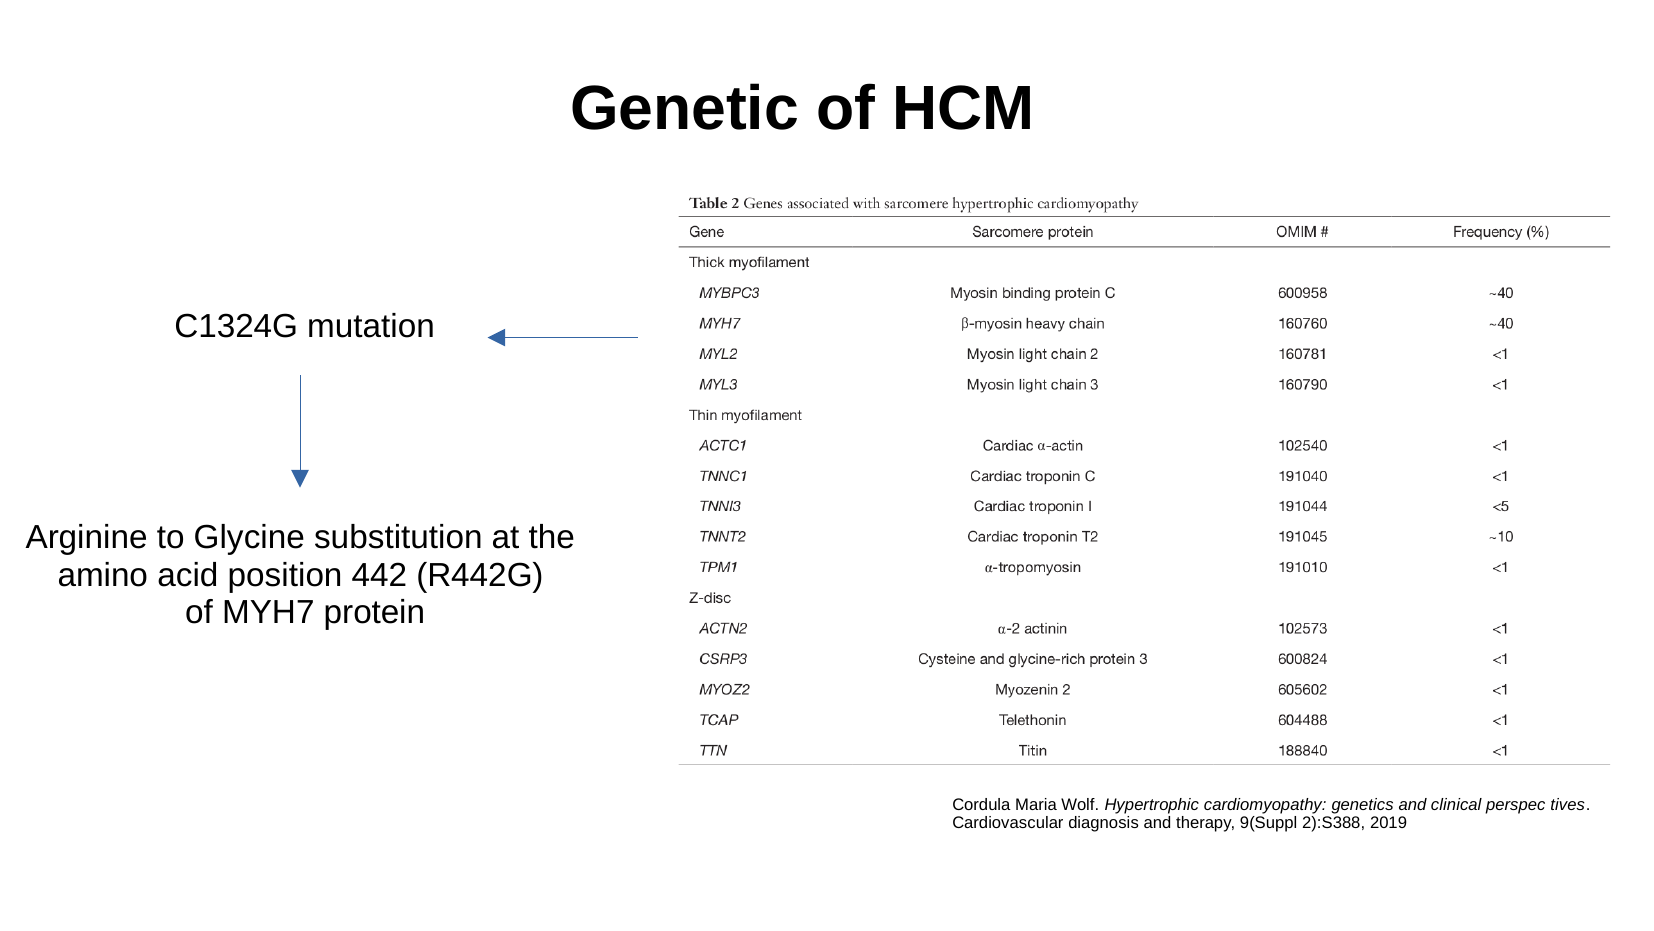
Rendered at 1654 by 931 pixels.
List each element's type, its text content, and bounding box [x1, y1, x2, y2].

text_box C1324G mutation [159, 300, 451, 352]
text_box Genetic of HCM [555, 65, 1051, 151]
text_box Arginine to Glycine substitution at the amino acid position 442 (R442G) of MYH7 protein [10, 511, 601, 638]
text_box Cordula Maria Wolf. Hypertrophic cardiomyopathy: genetics and clinical perspec tives. Cardiovascular diagnosis and therapy, 9(Suppl 2):S388, 2019 [937, 787, 1613, 840]
picture [675, 187, 1613, 765]
